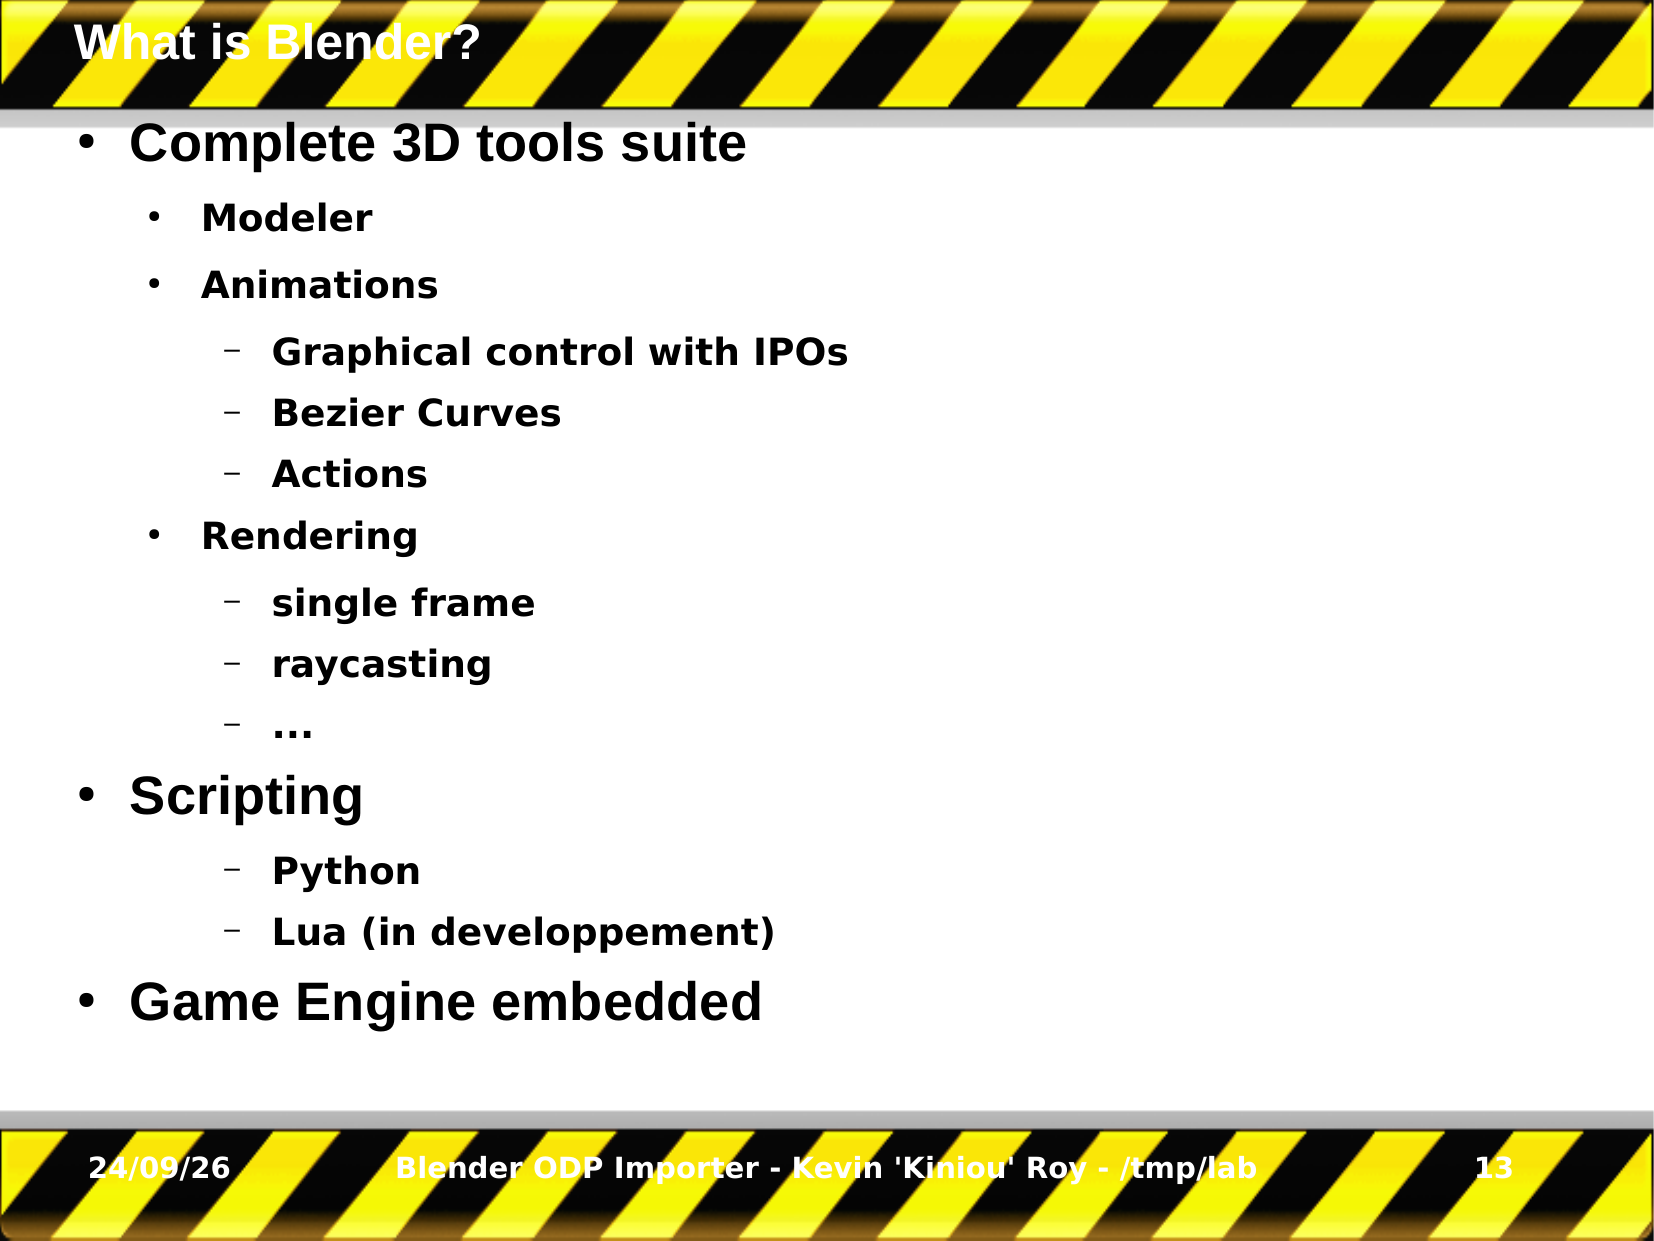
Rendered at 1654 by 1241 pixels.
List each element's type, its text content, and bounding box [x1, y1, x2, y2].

title What is Blender? [73, 14, 1580, 109]
list Complete 3D tools suite Modeler Animations Graphical control with IPOs Bezier Curves Actions Rendering single frame raycasting ... Scripting Python Lua (in developpement) Game Engine embedded [59, 112, 1595, 1133]
picture [0, 0, 1654, 1241]
